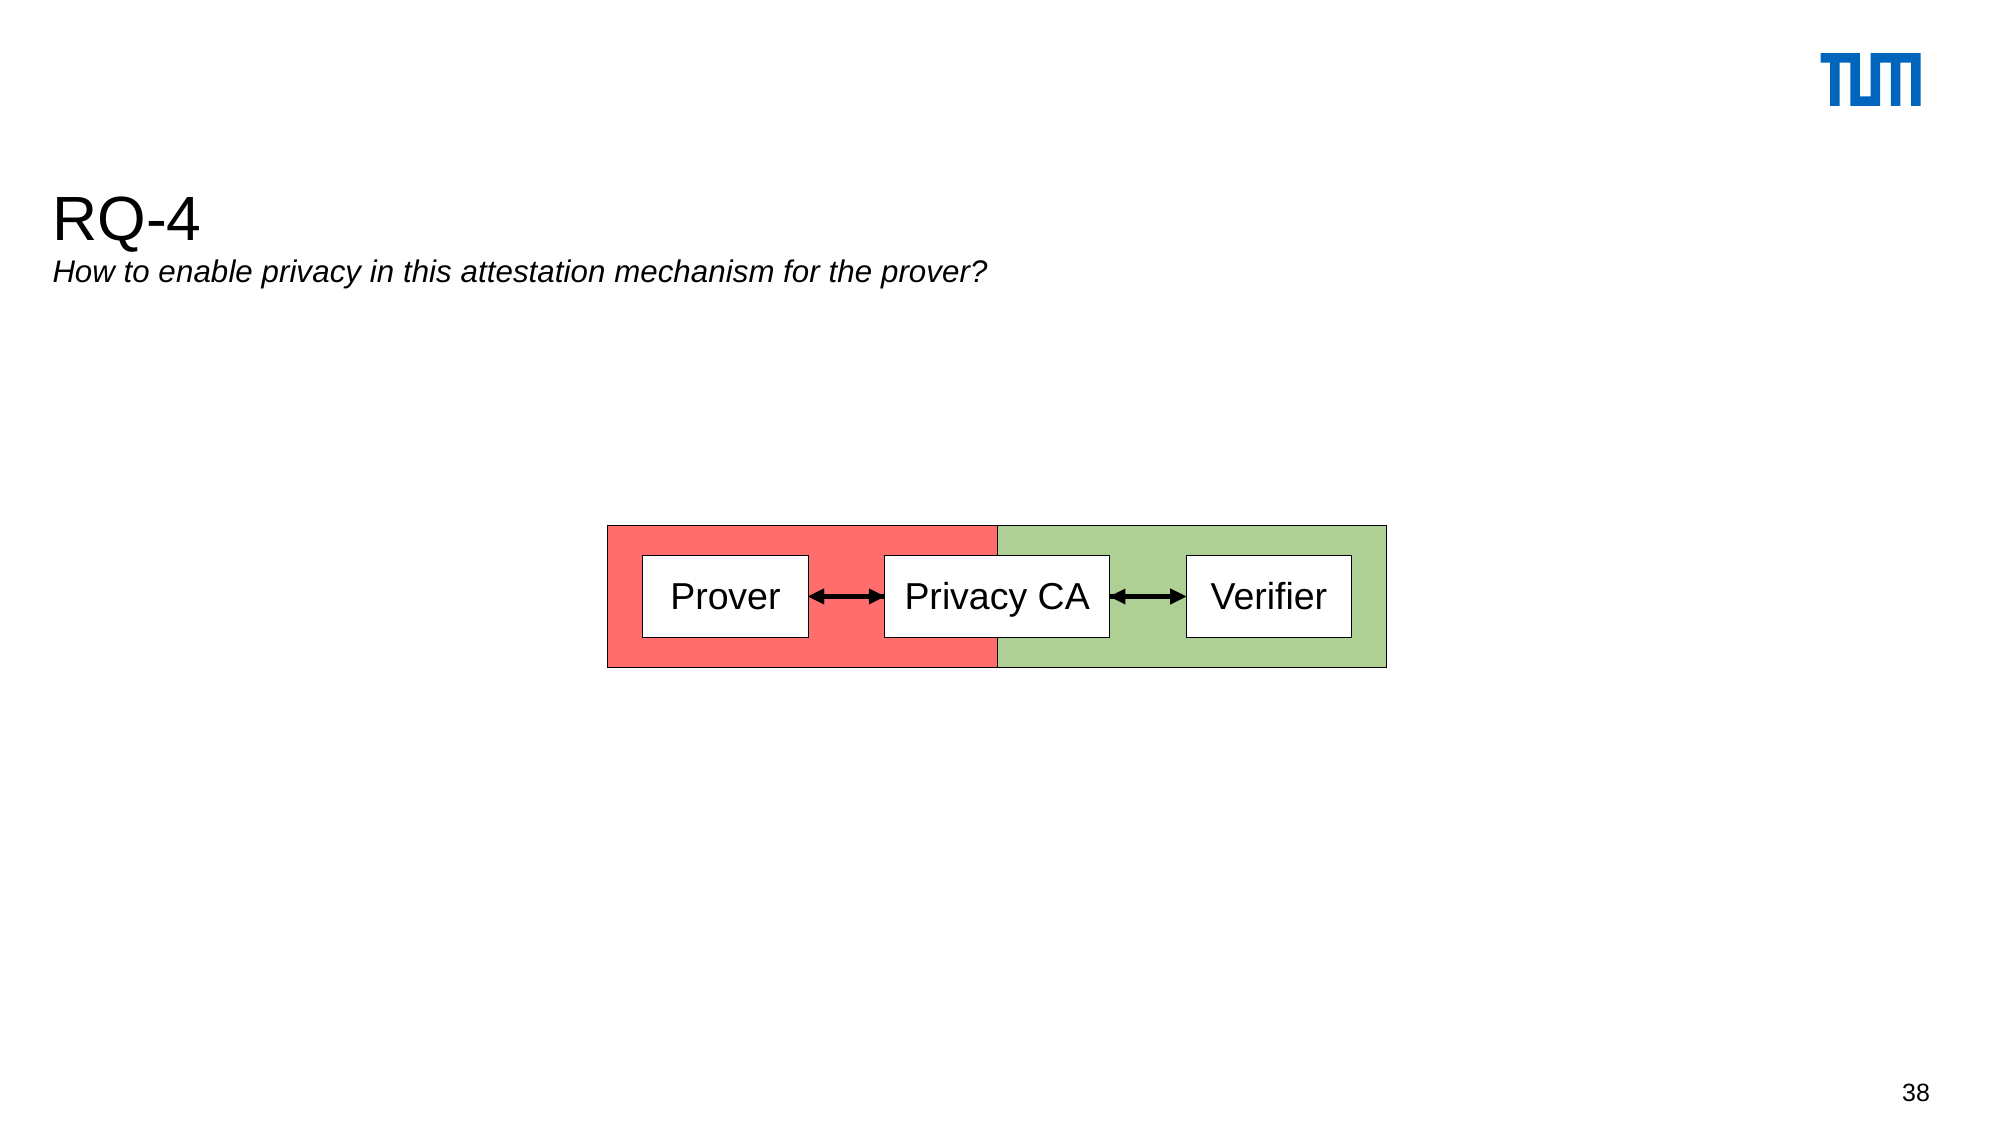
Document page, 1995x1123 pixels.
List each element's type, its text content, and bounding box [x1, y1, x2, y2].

text_box Verifier [1186, 555, 1352, 638]
title RQ-4 How to enable privacy in this attestation mechanism for the prover? [52, 166, 1453, 307]
text_box Prover [642, 555, 809, 638]
text_box [607, 525, 1387, 668]
text_box Privacy CA [884, 555, 1110, 638]
